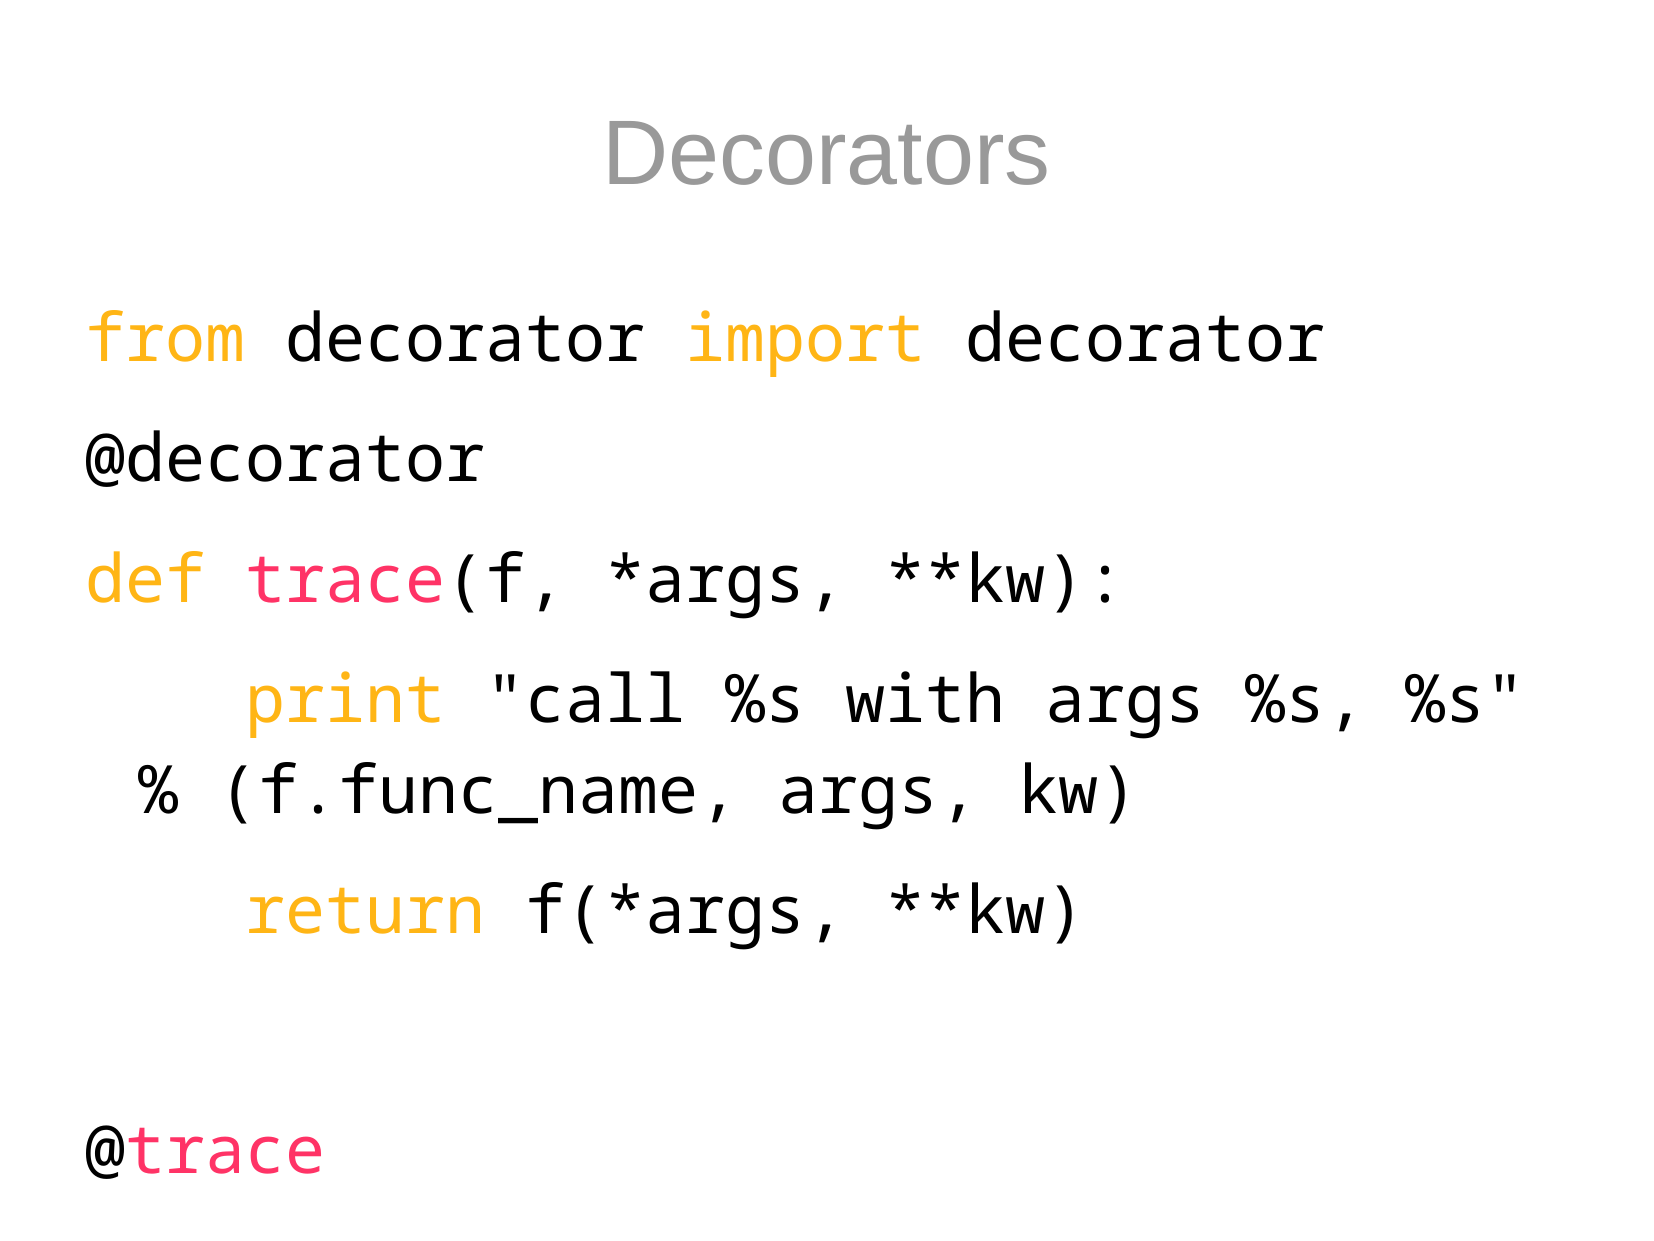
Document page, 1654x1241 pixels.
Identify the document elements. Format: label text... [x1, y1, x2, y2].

text_box [104, 620, 1521, 705]
list from decorator import decorator @decorator def trace(f, *args, **kw): print "call %s with args %s, %s" % (f.func_name, args, kw) return f(*args, **kw) @trace def buggy_function(a, b, c) [67, 290, 1556, 1195]
title Decorators [82, 49, 1571, 257]
